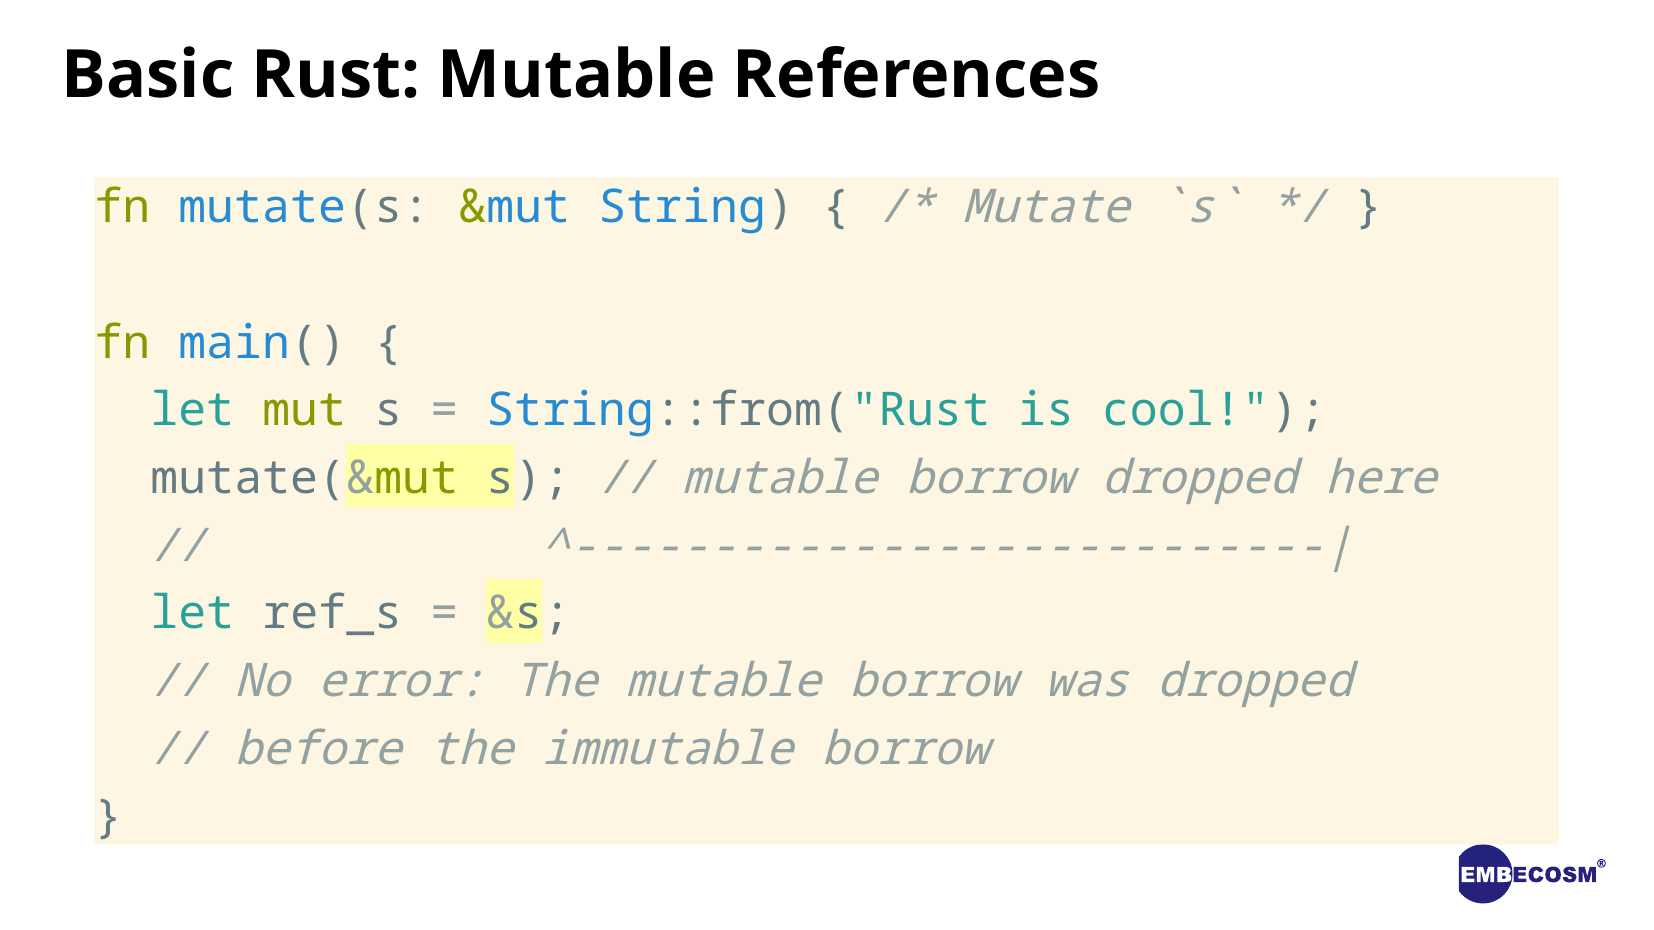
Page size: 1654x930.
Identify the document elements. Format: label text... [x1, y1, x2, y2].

list fn mutate(s: &mut String) { /* Mutate `s` */ } fn main() { let mut s = String::from("Rust is cool!"); mutate(&mut s); // mutable borrow dropped here // ^---------------------------| let ref_s = &s; // No error: The mutable borrow was dropped // before the immutable borrow } [94, 177, 1559, 845]
title Basic Rust: Mutable References [47, 26, 1606, 178]
